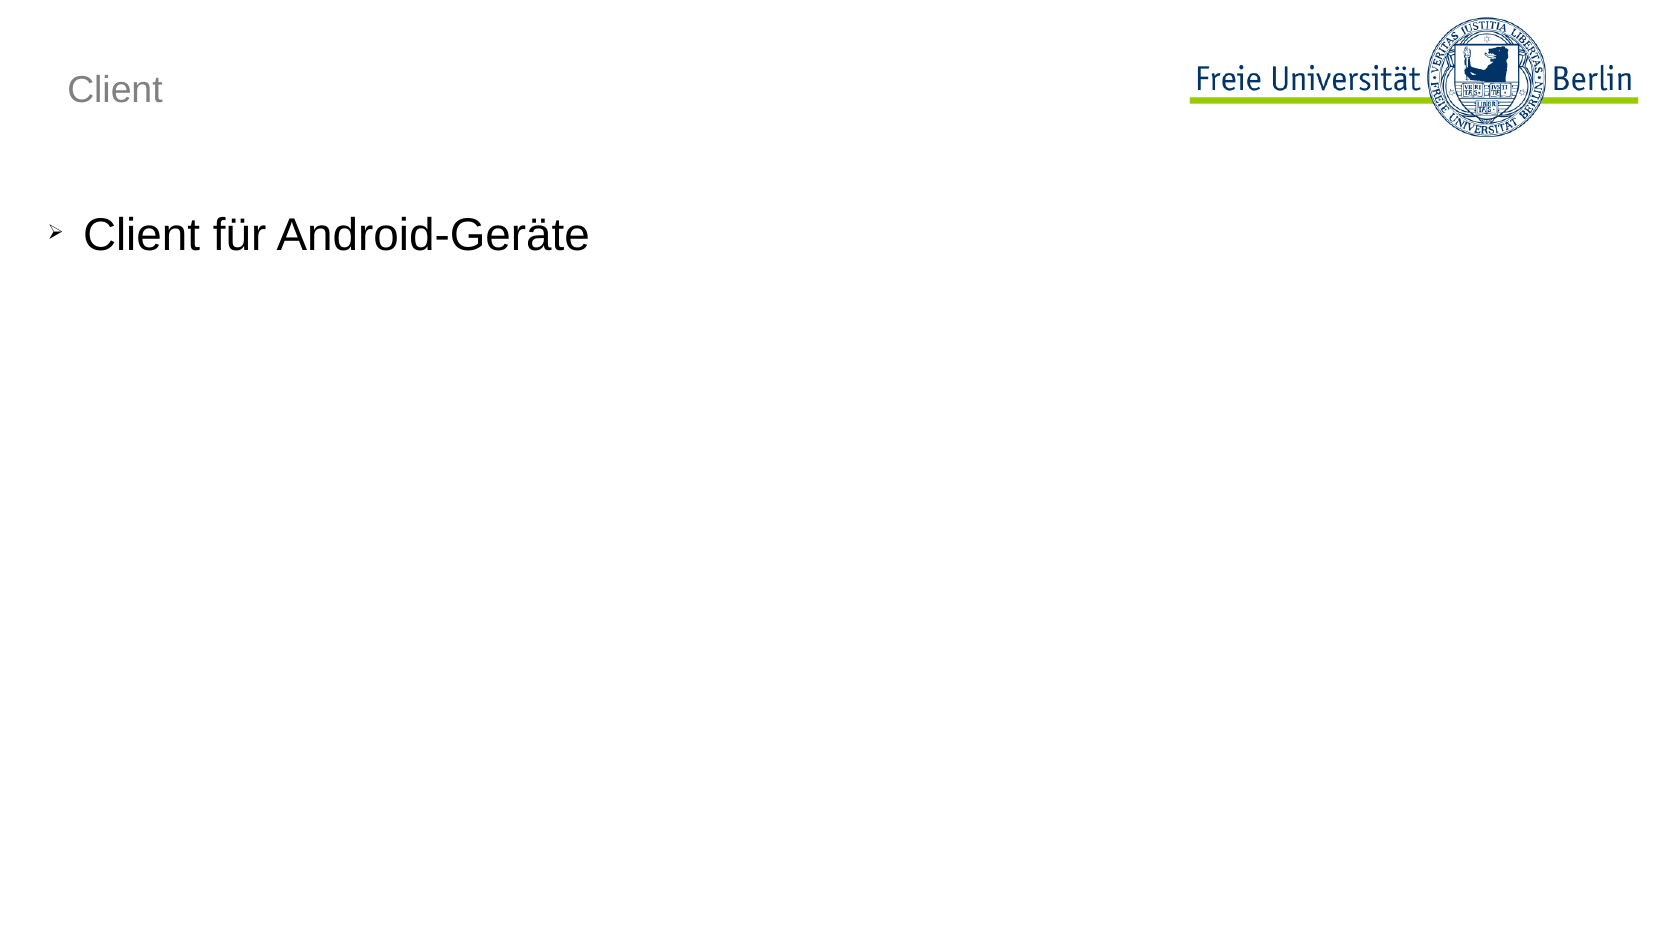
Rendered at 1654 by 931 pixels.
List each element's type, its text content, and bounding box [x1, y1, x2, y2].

text_box Client [52, 61, 178, 119]
picture [1185, 11, 1642, 142]
text_box Client für Android-Geräte [33, 201, 605, 268]
